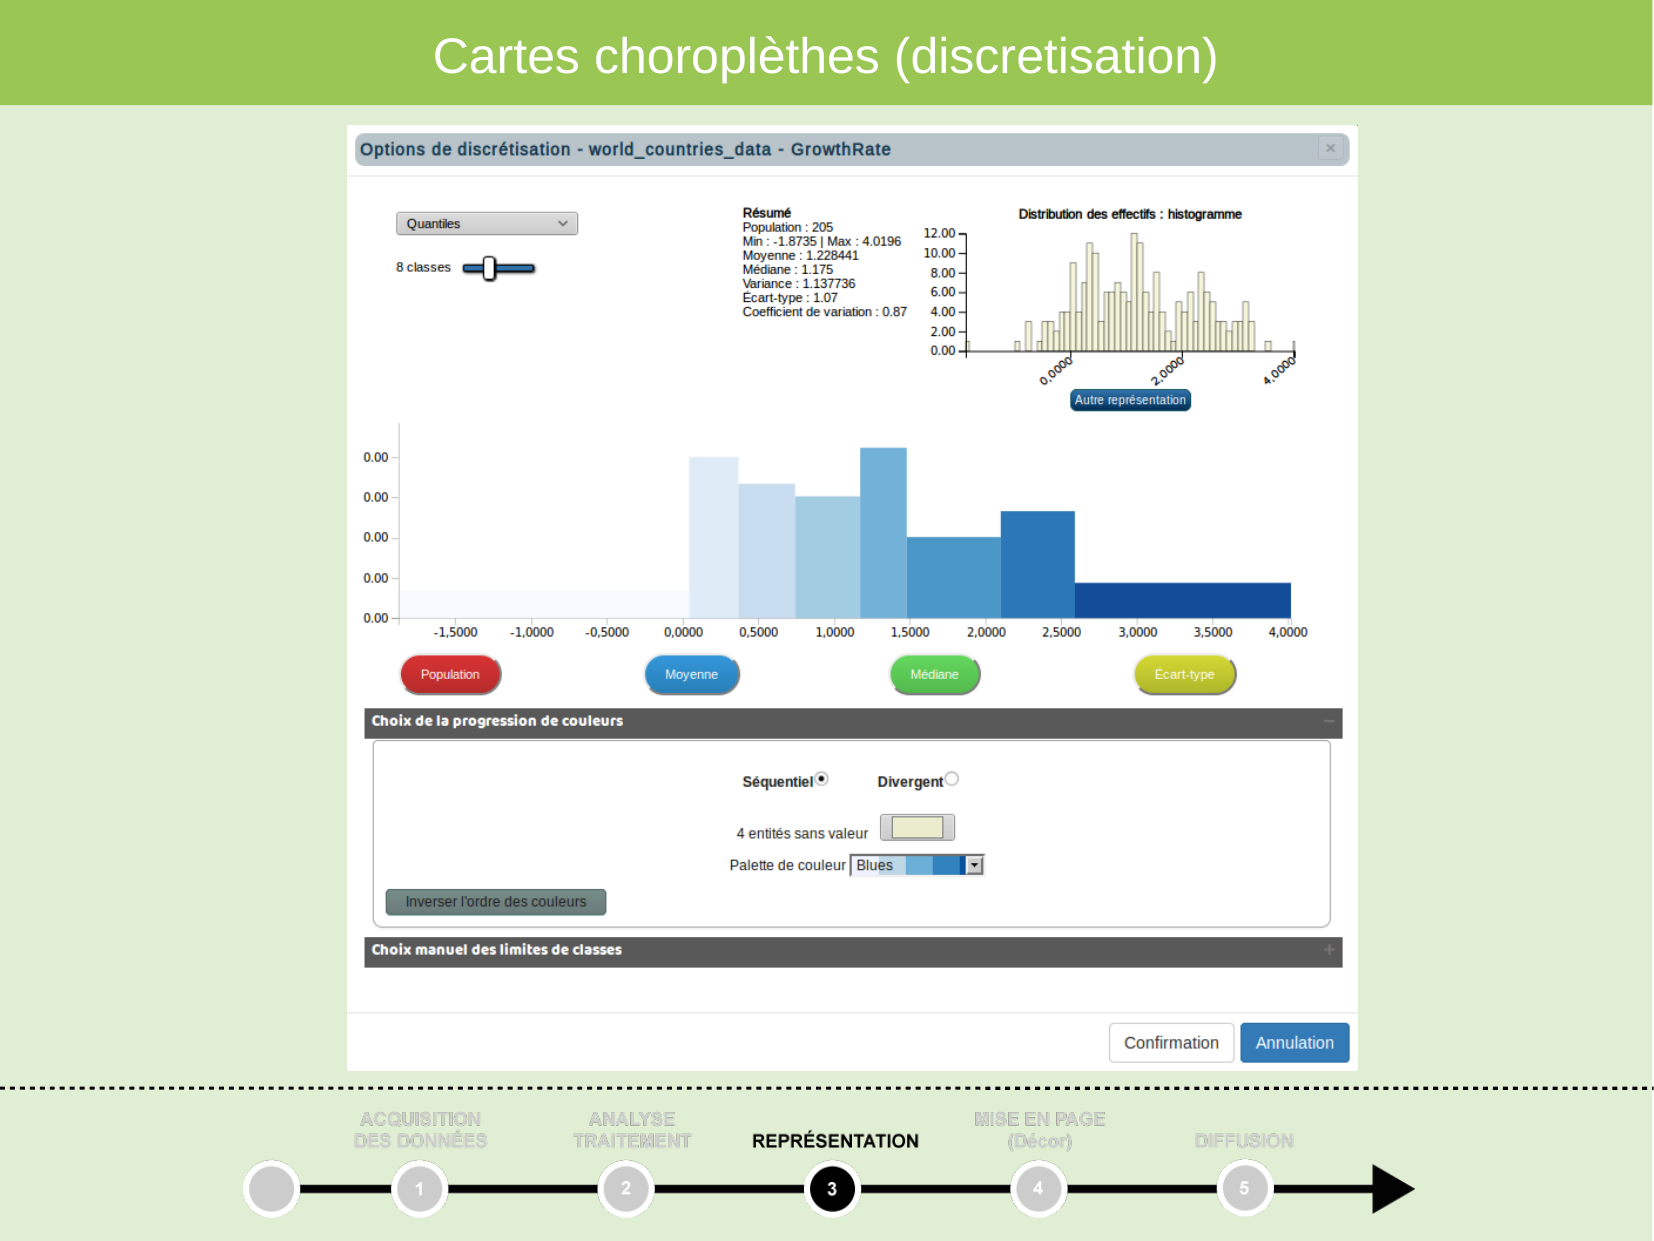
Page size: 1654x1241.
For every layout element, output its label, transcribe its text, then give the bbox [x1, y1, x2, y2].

picture [243, 1109, 1415, 1218]
picture [347, 125, 1358, 1071]
text_box Cartes choroplèthes (discretisation) [82, 19, 1570, 88]
